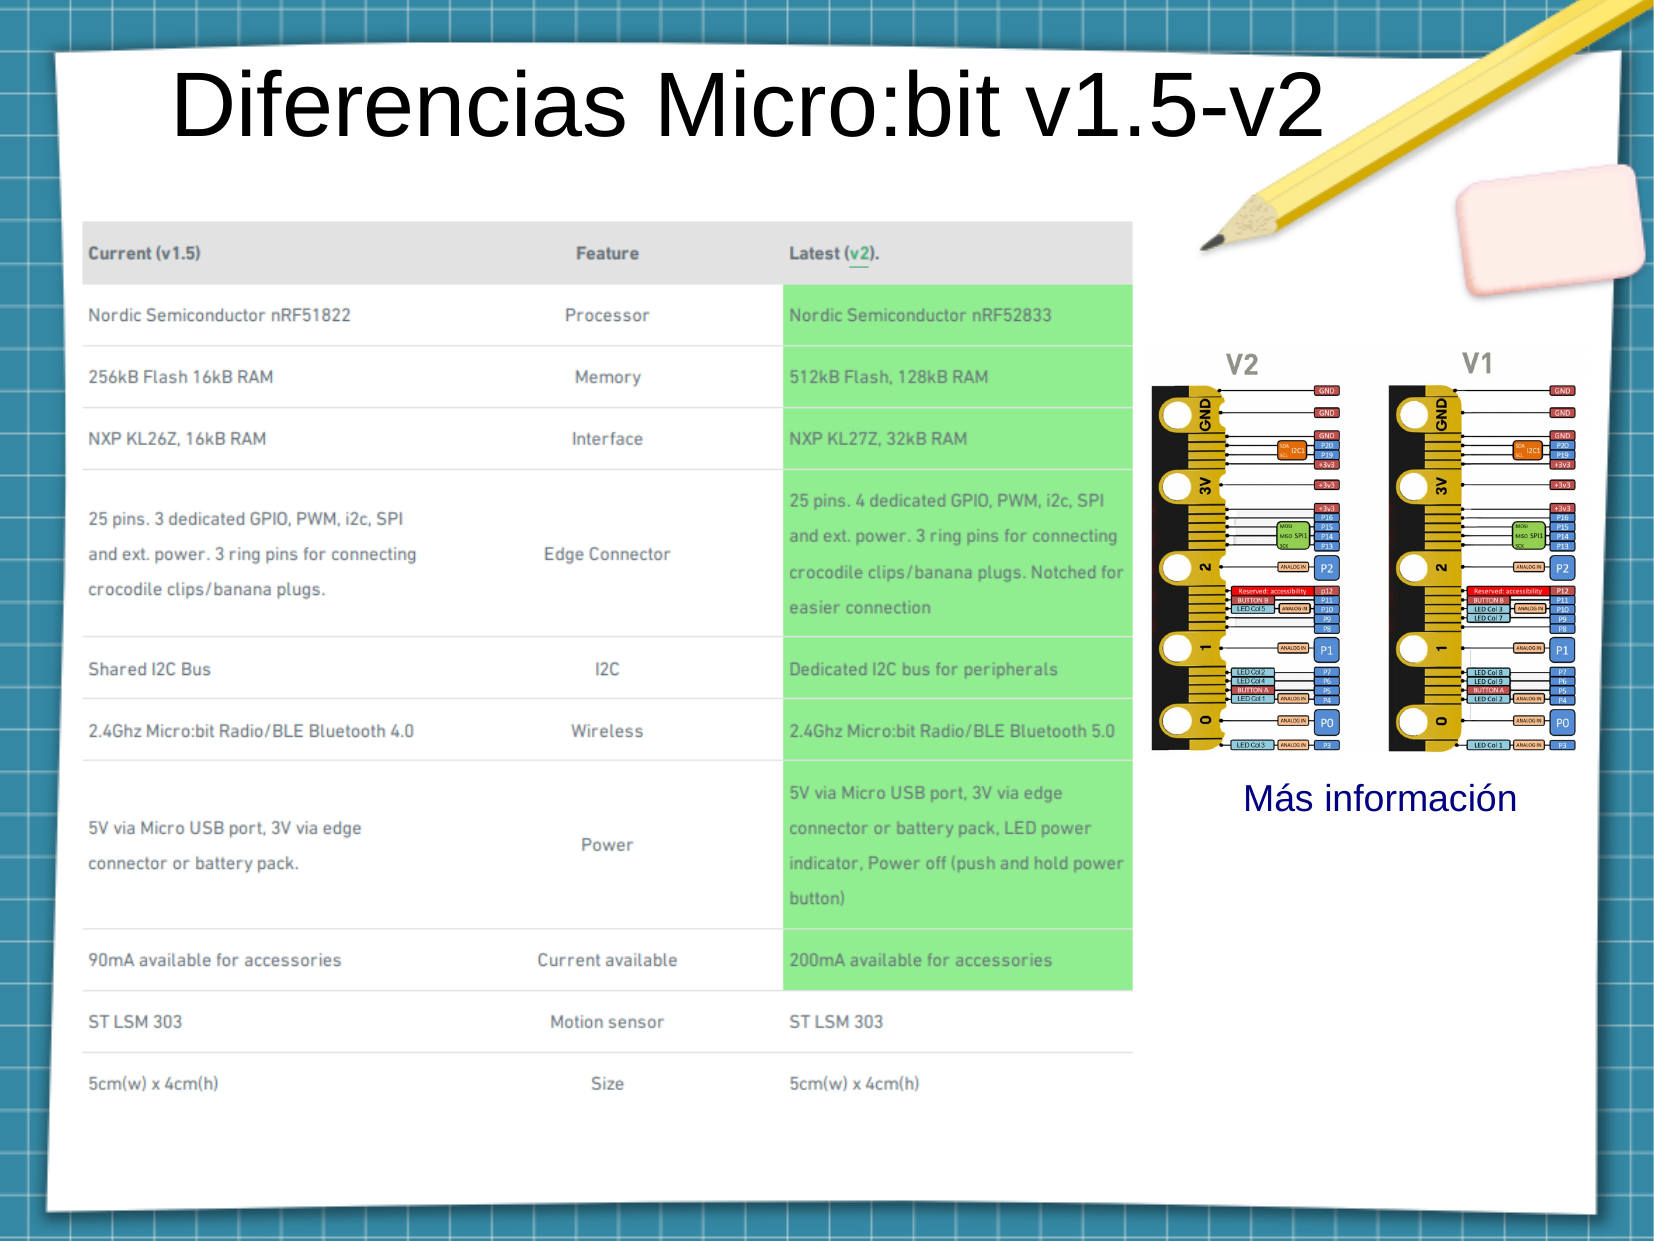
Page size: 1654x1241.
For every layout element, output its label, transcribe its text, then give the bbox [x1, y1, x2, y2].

picture [0, 0, 1654, 1241]
title Diferencias Micro:bit v1.5-v2 [94, 23, 1583, 187]
text_box Más información [1228, 769, 1536, 827]
